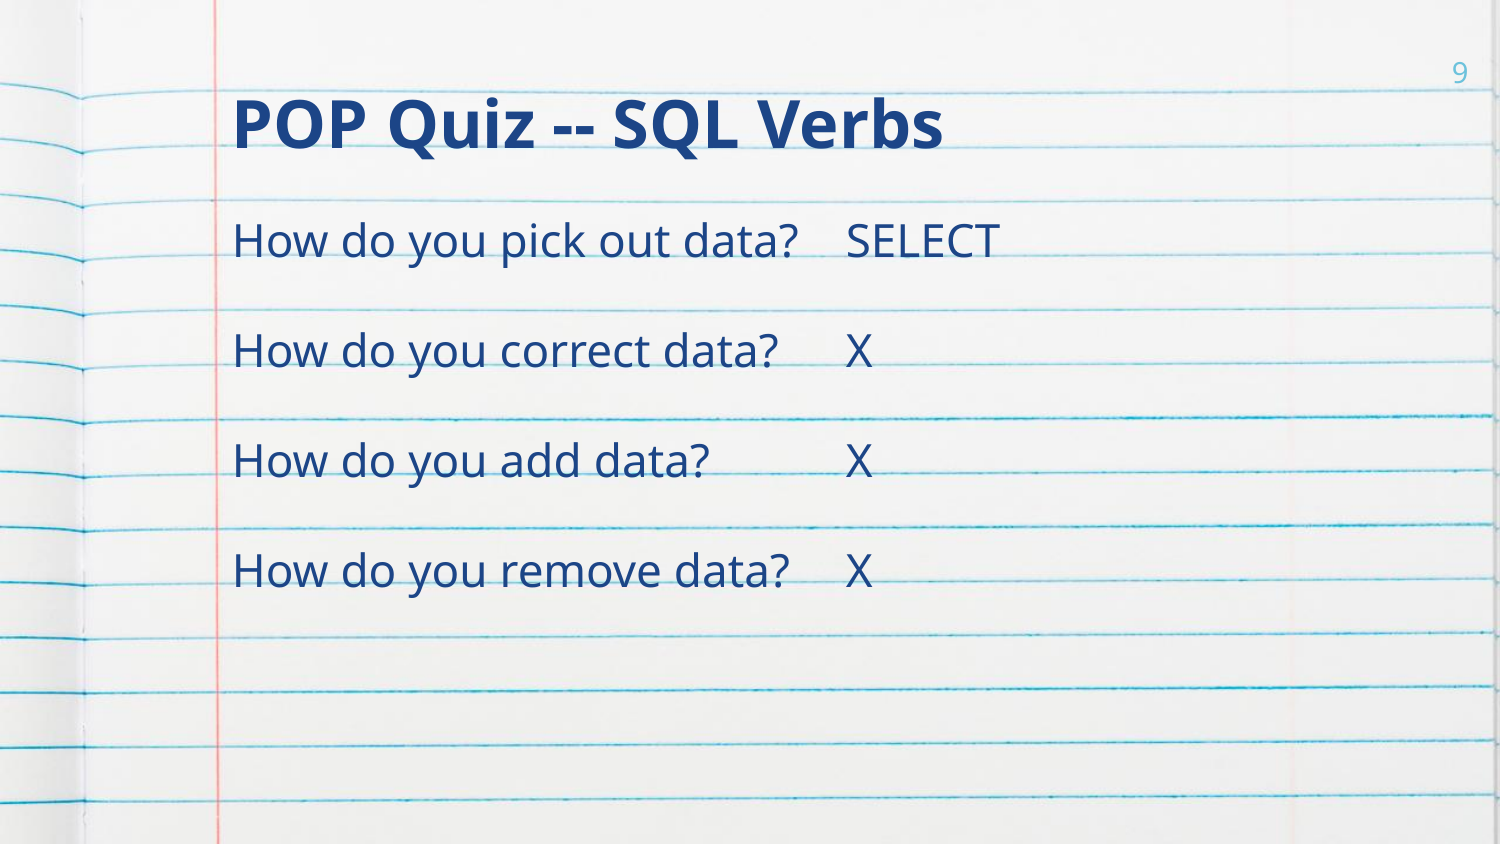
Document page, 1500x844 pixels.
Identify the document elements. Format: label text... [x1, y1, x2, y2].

title POP Quiz -- SQL Verbs [231, 21, 1425, 162]
list SELECT X X X [845, 211, 1426, 743]
list How do you pick out data? How do you correct data? How do you add data? How do you remove data? [231, 211, 811, 743]
picture [0, 0, 1500, 844]
slide_number 1 [1378, 41, 1469, 107]
